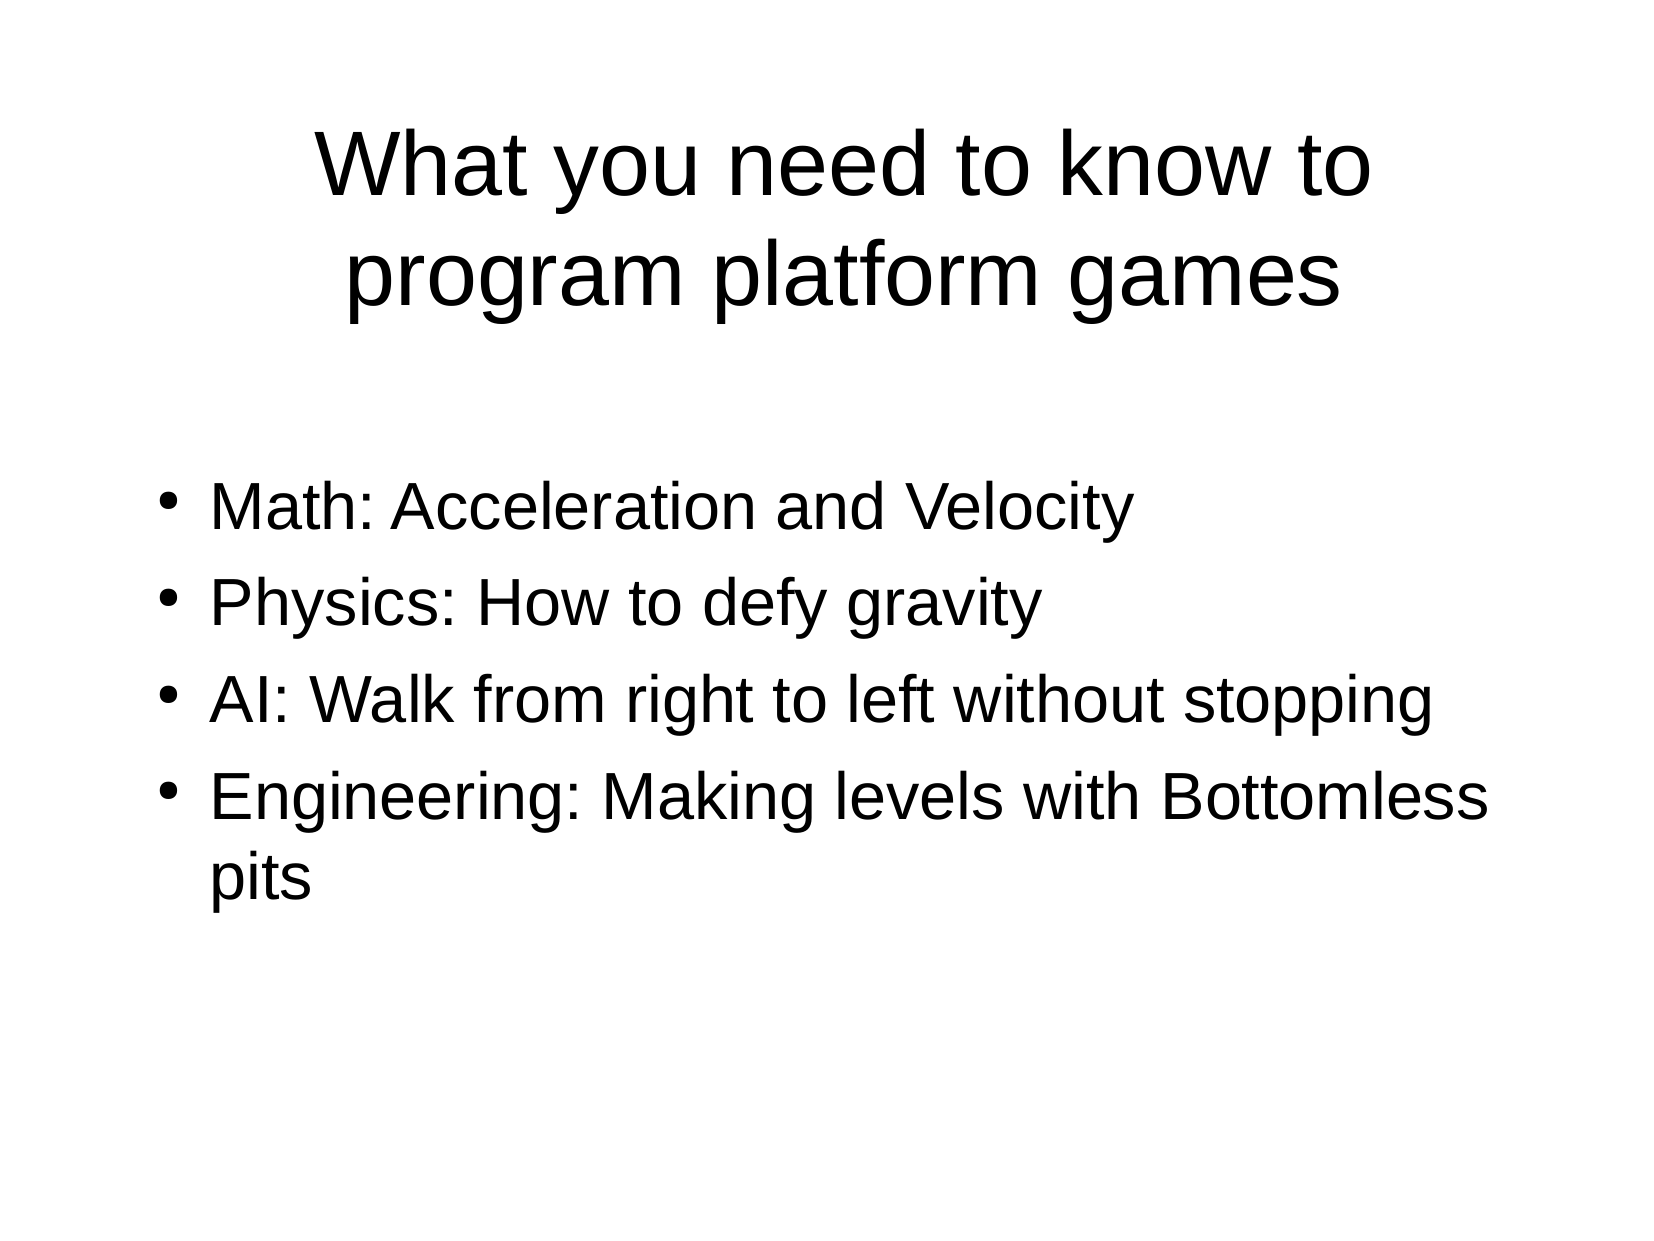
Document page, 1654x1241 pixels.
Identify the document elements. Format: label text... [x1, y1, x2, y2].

title What you need to know to program platform games [124, 110, 1530, 317]
list Math: Acceleration and Velocity Physics: How to defy gravity AI: Walk from right to left without stopping Engineering: Making levels with Bottomless pits [124, 358, 1530, 1103]
